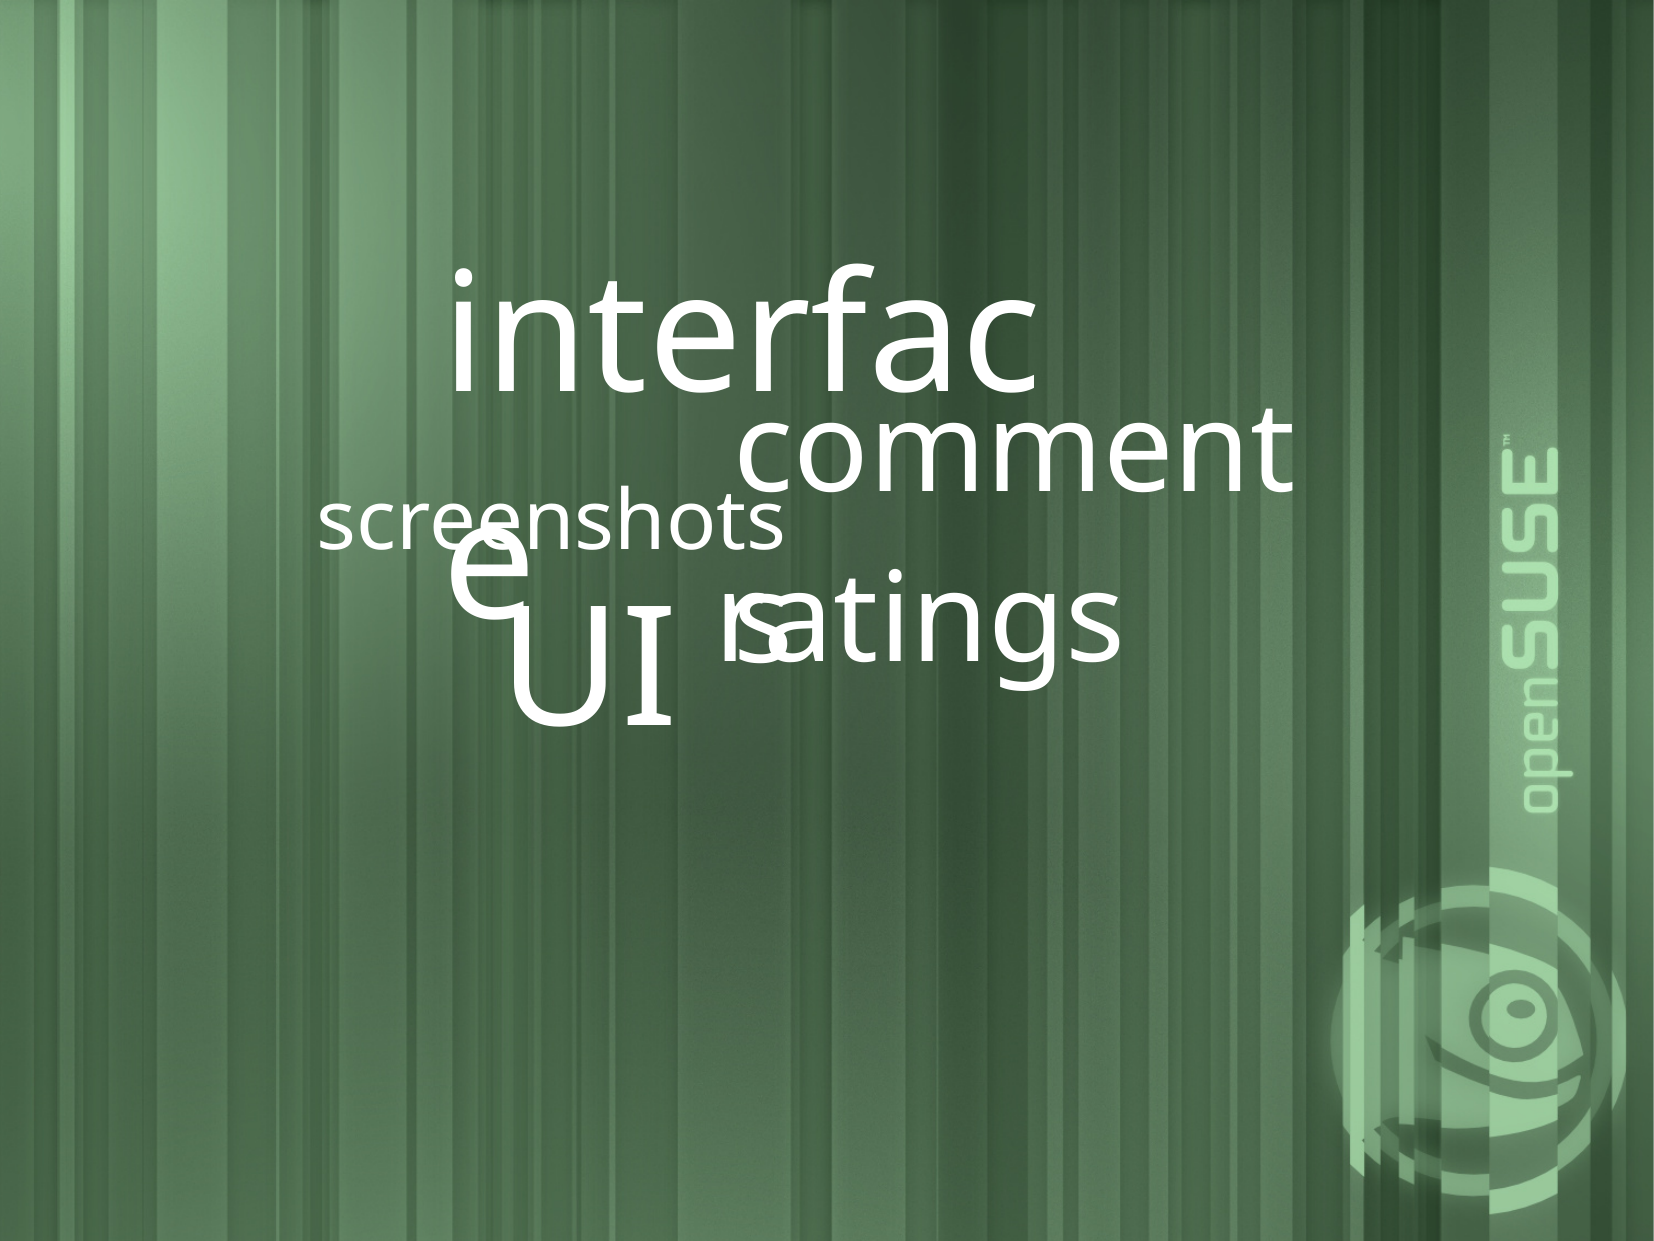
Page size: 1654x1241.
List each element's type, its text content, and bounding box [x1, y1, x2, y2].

text_box ratings [699, 520, 1269, 711]
picture [0, 0, 1654, 1241]
text_box UI [484, 539, 900, 788]
text_box interface [427, 205, 1127, 453]
text_box screenshots [302, 453, 879, 585]
text_box comments [718, 350, 1348, 540]
